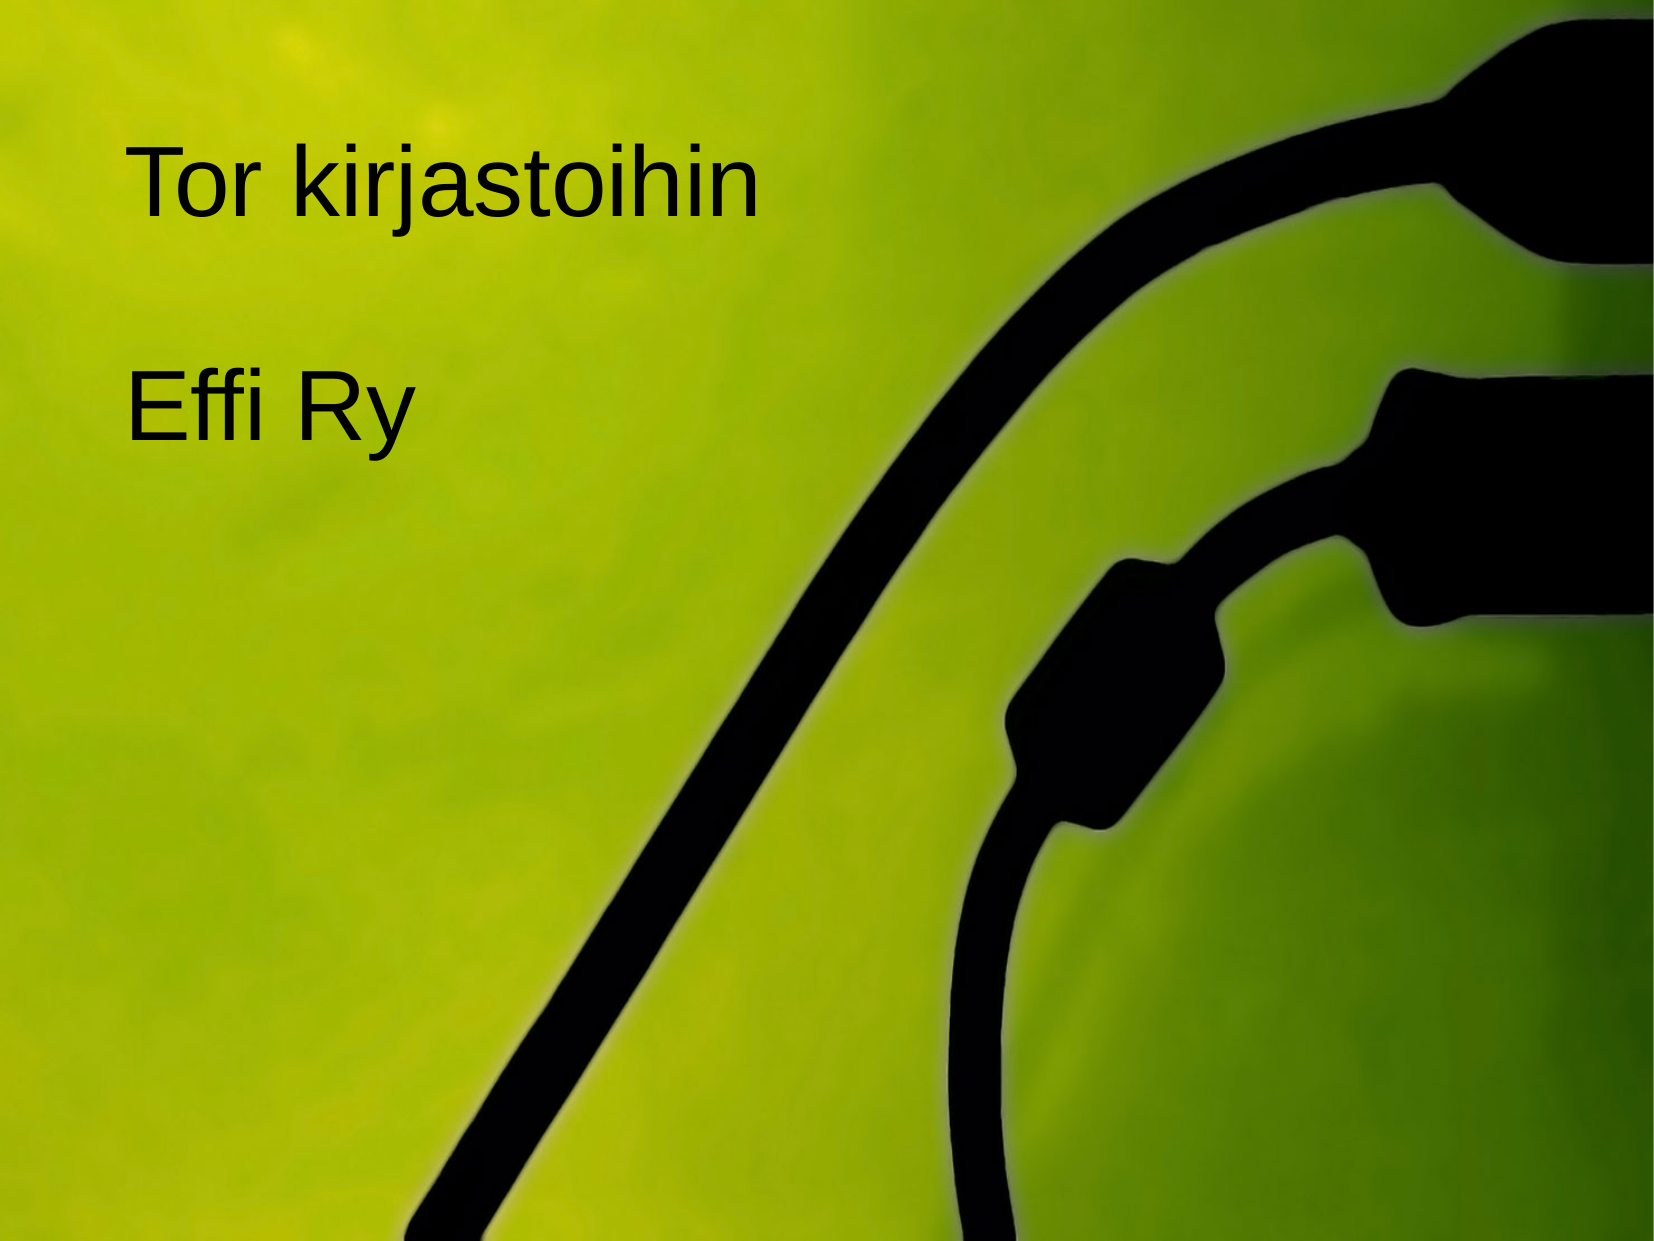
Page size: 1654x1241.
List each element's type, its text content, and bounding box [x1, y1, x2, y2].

picture [0, 0, 1654, 1241]
text_box Tor kirjastoihin Effi Ry [109, 119, 778, 470]
